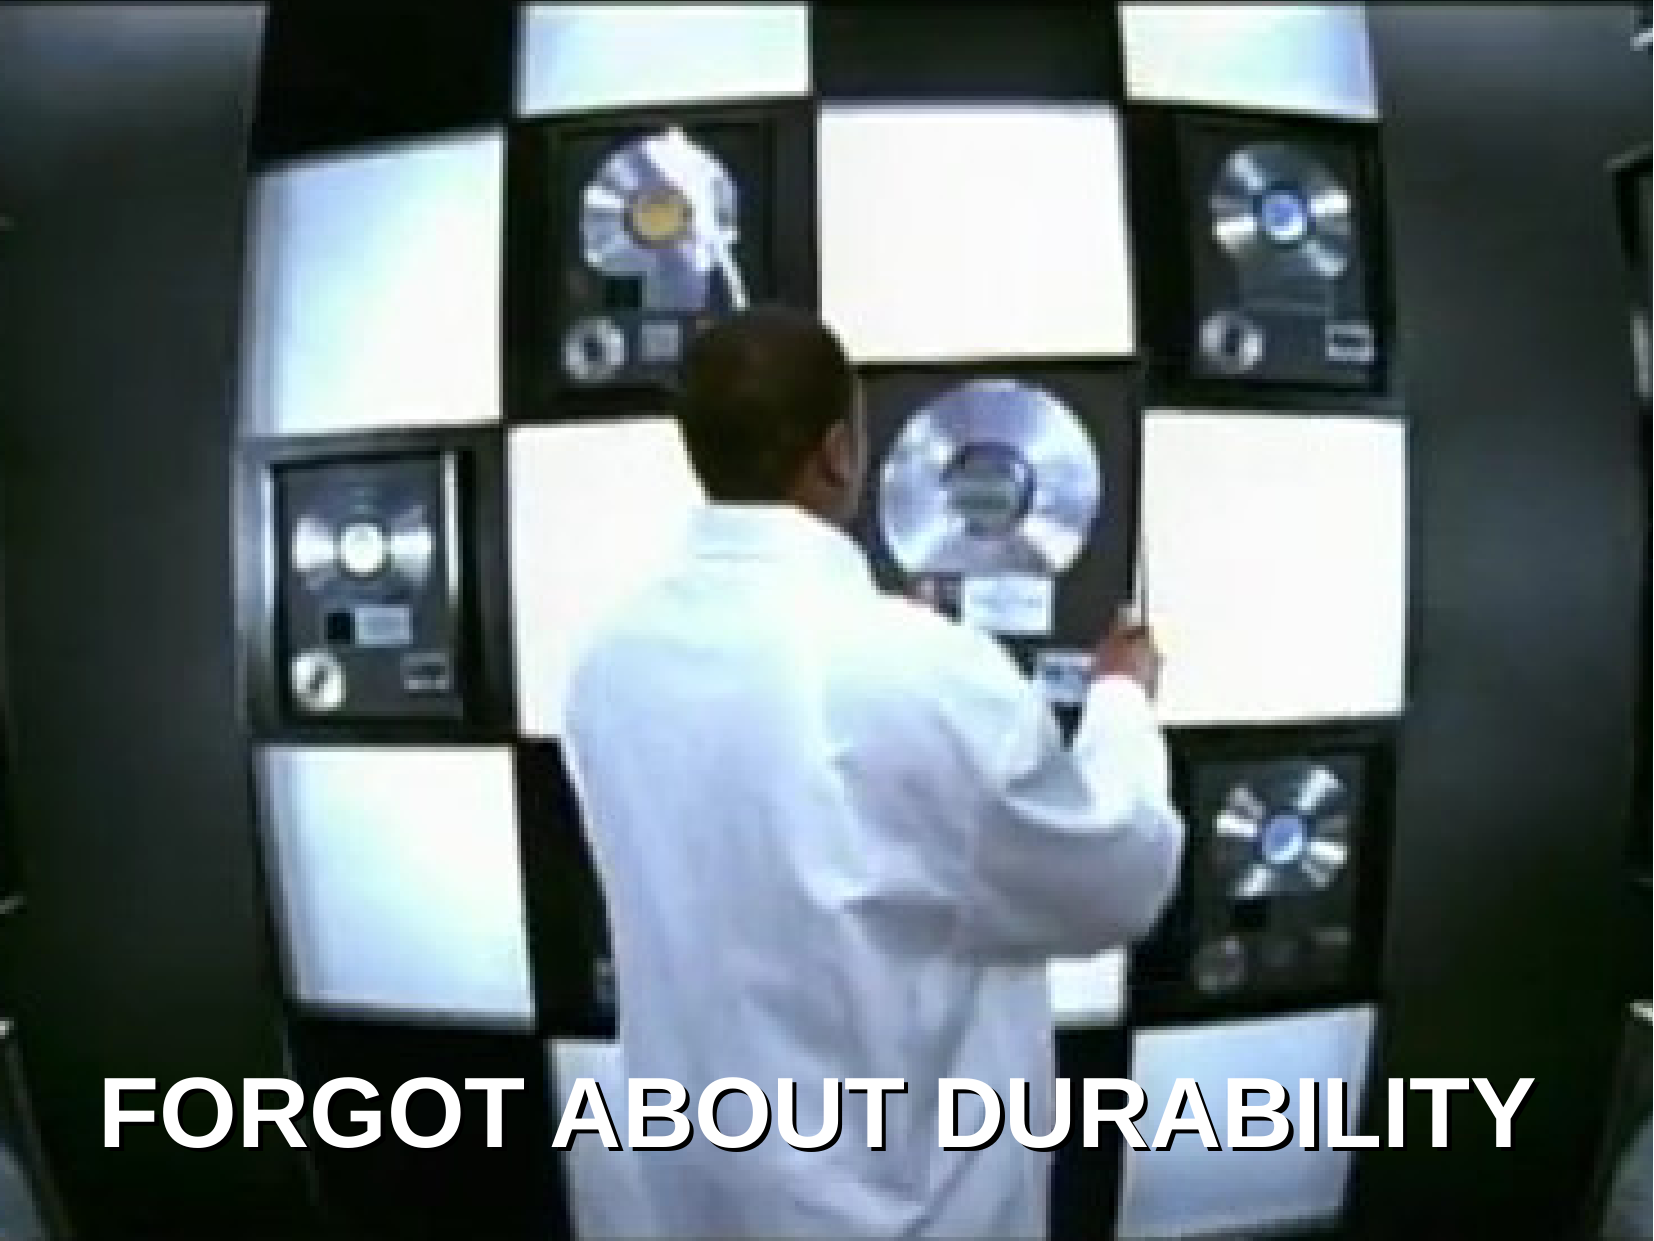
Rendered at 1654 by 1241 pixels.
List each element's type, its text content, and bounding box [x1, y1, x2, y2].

subtitle FORGOT ABOUT DURABILITY [75, 615, 1563, 1241]
picture [0, 0, 1653, 1241]
